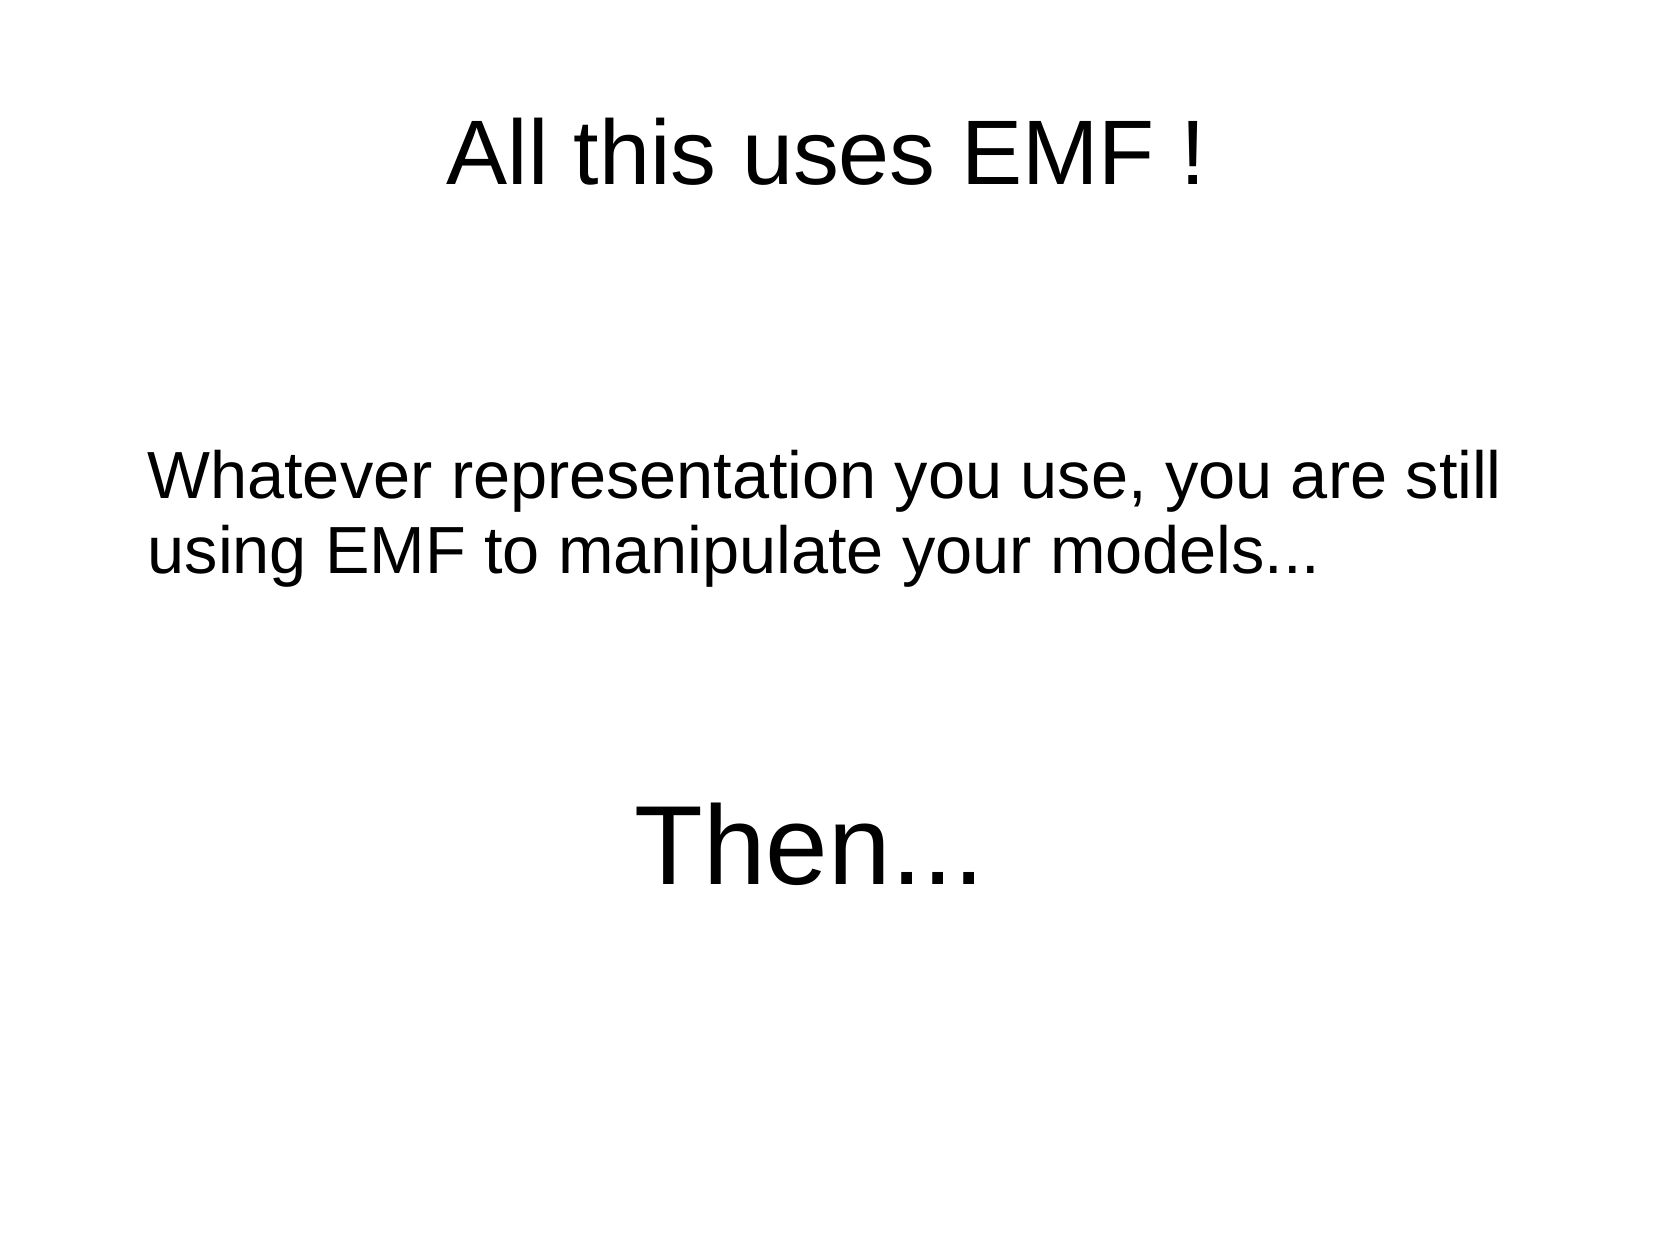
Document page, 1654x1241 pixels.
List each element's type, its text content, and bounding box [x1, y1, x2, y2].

title All this uses EMF ! [82, 49, 1571, 257]
list Whatever representation you use, you are still using EMF to manipulate your models... [76, 437, 1565, 739]
text_box Then... [620, 775, 1034, 916]
